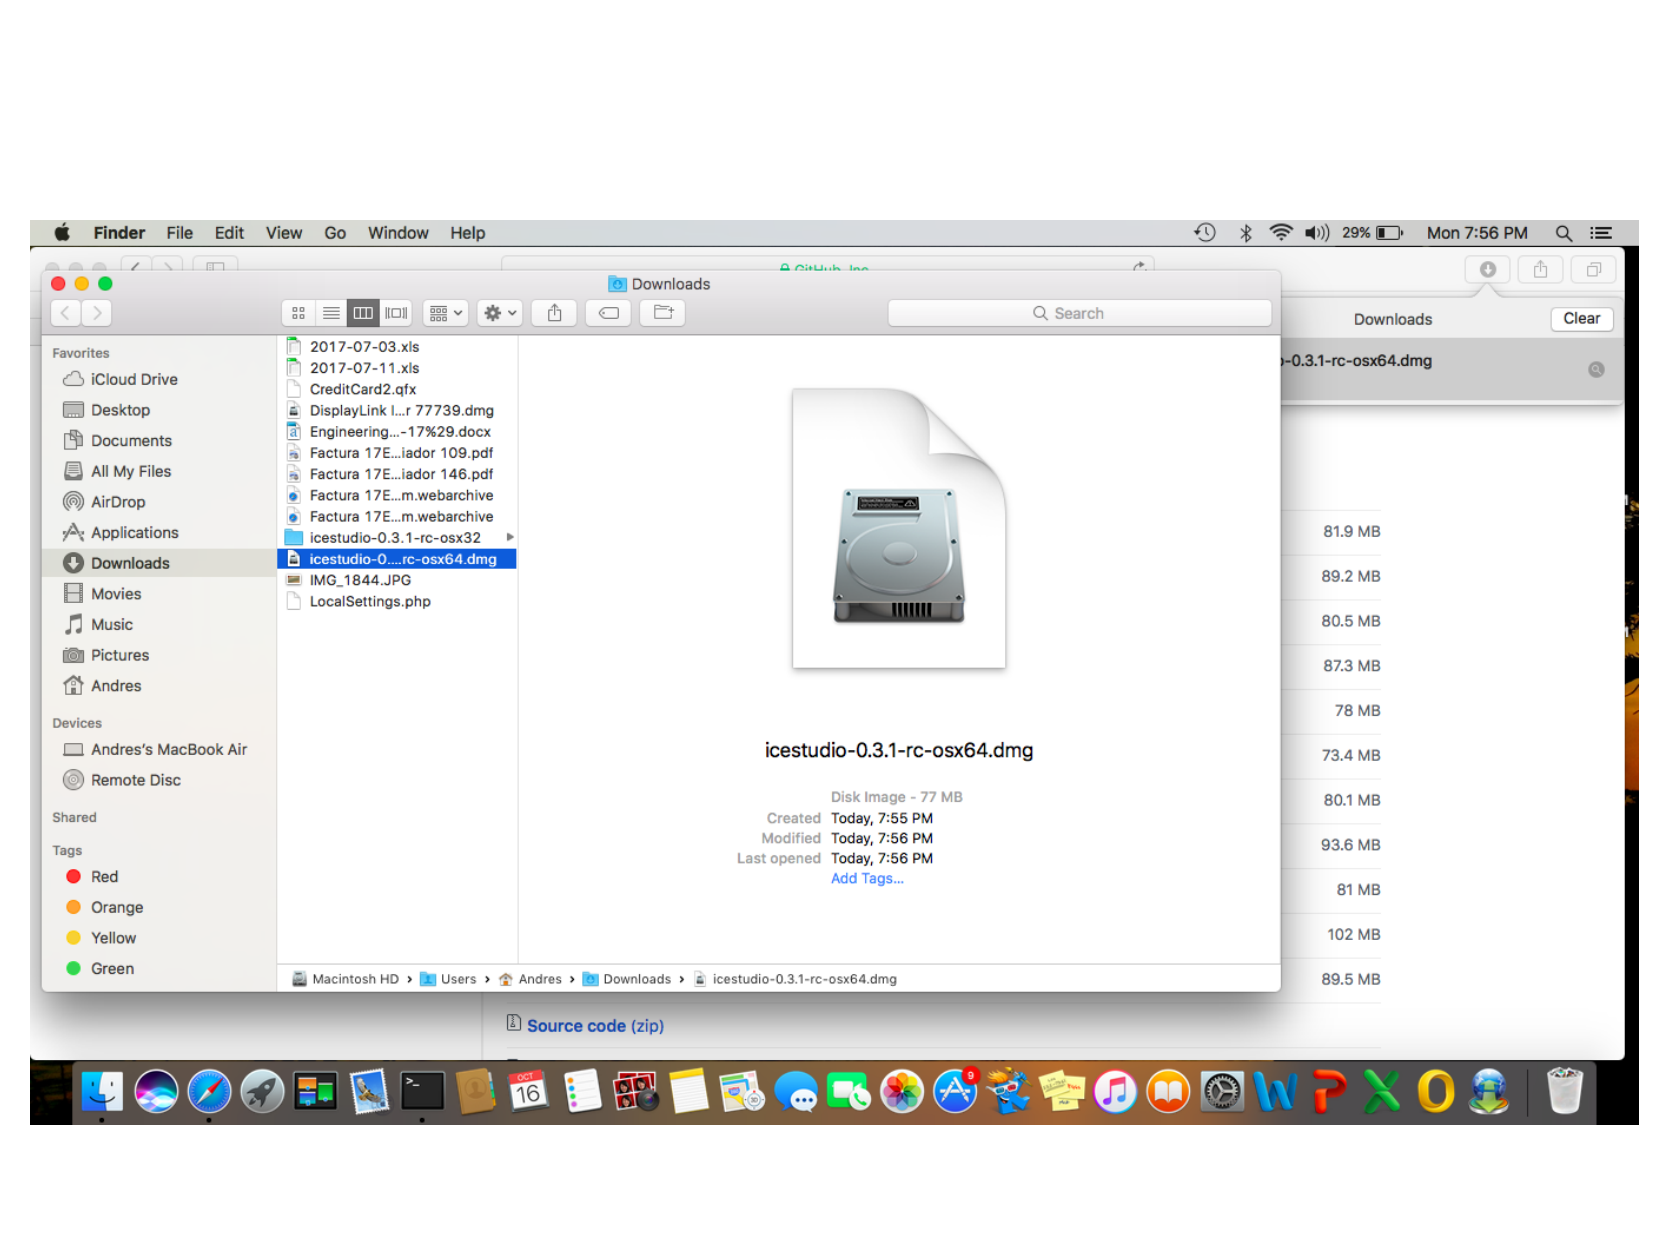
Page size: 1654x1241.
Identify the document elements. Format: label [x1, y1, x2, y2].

picture [30, 220, 1639, 1126]
